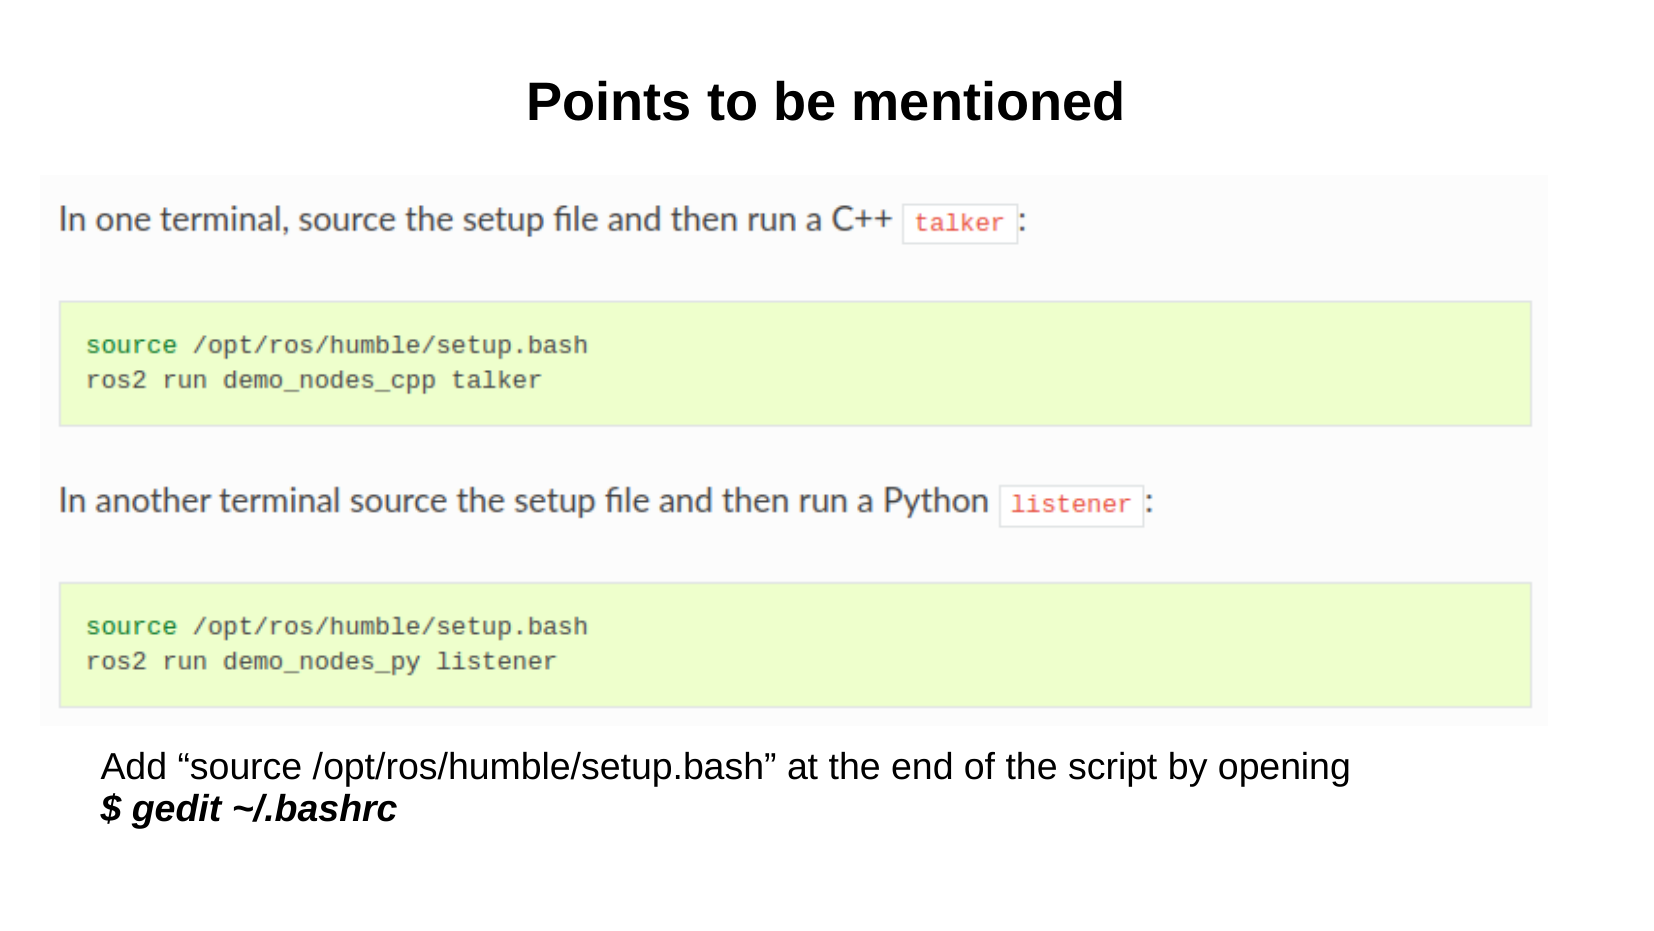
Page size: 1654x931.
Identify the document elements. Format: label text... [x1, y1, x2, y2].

picture [40, 175, 1548, 726]
text_box Add “source /opt/ros/humble/setup.bash” at the end of the script by opening $ gedit ~/.bashrc [85, 738, 1506, 890]
title Points to be mentioned [82, 24, 1571, 180]
